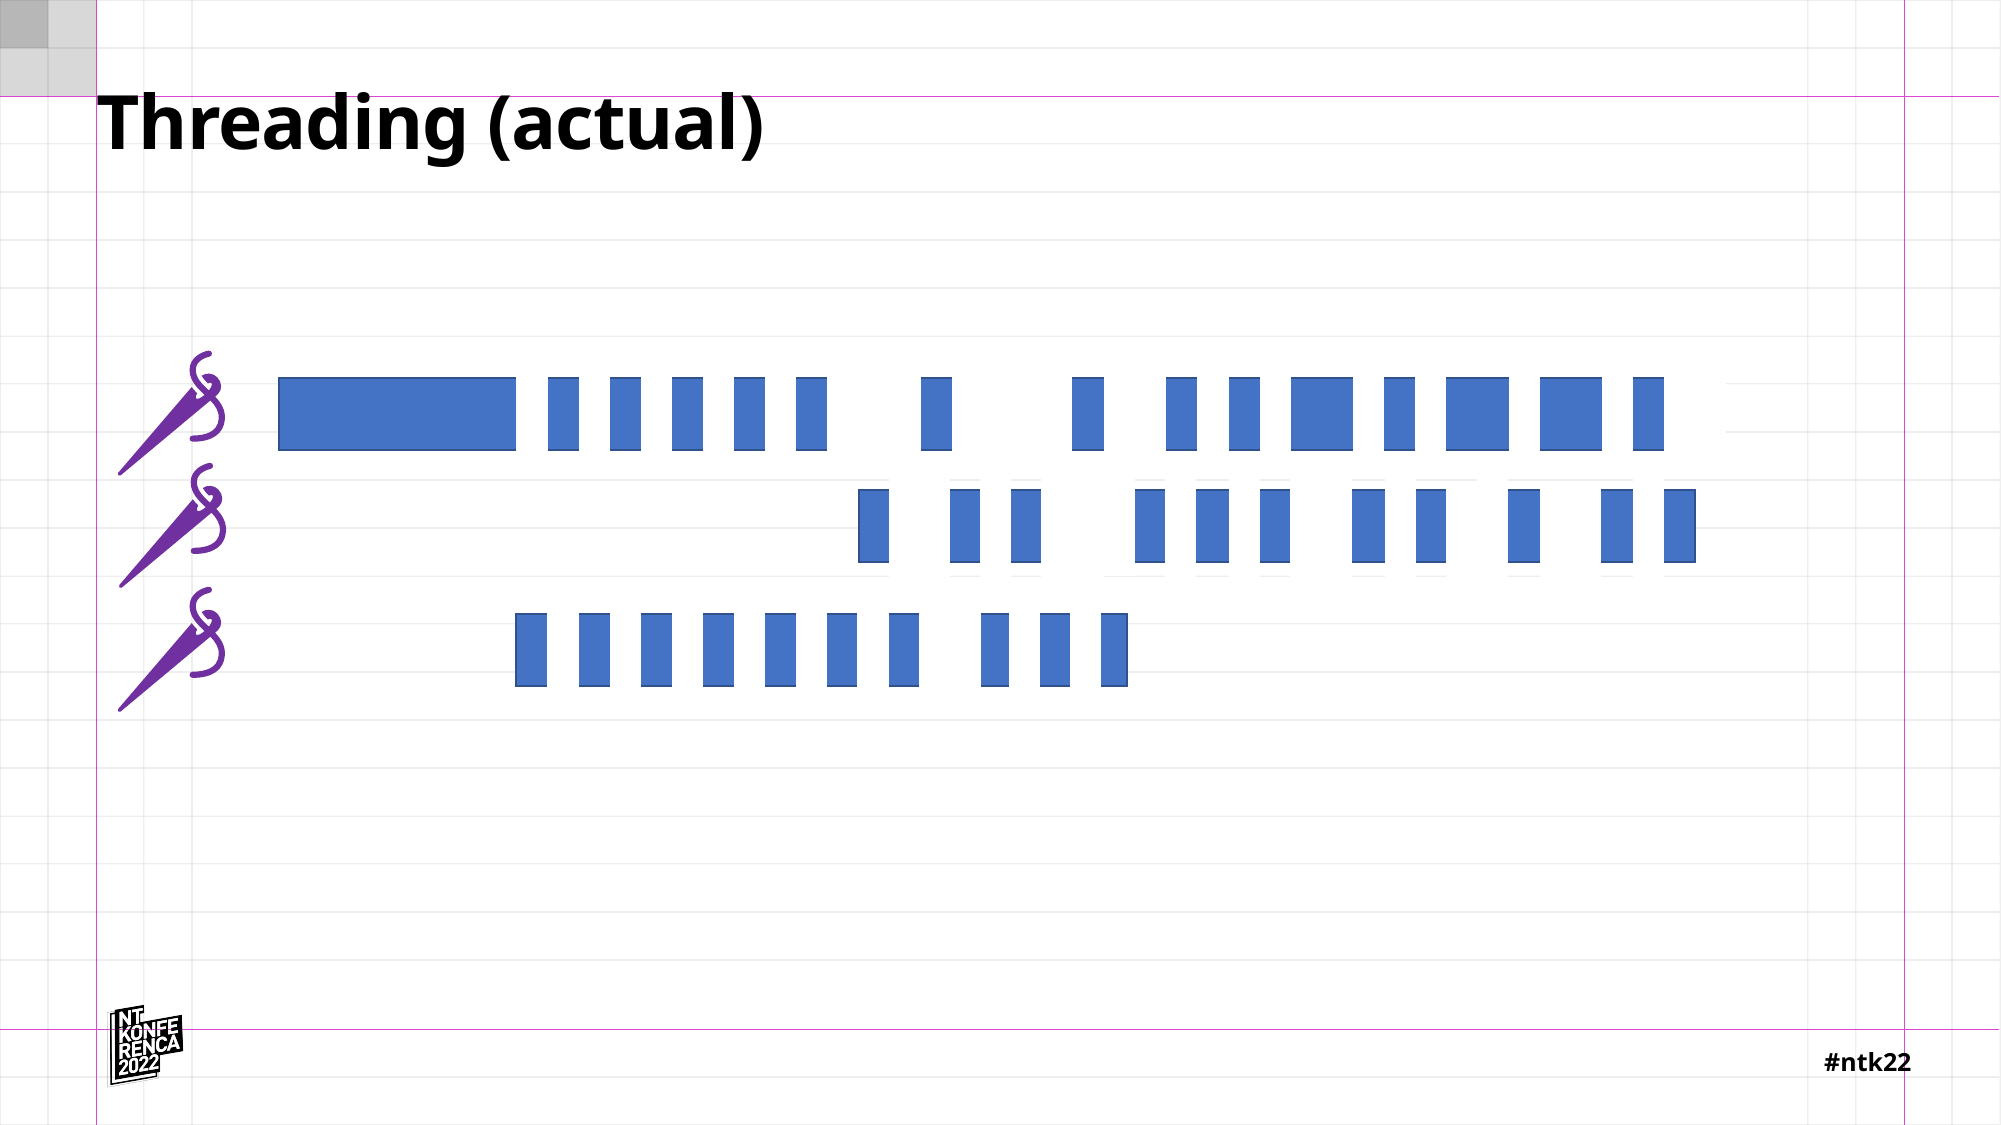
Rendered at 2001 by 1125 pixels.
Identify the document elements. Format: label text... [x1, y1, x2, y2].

text_box [516, 593, 1127, 711]
picture [96, 338, 248, 726]
title Threading (actual) [96, 75, 1904, 166]
text_box [279, 361, 1726, 466]
text_box [859, 476, 1695, 581]
